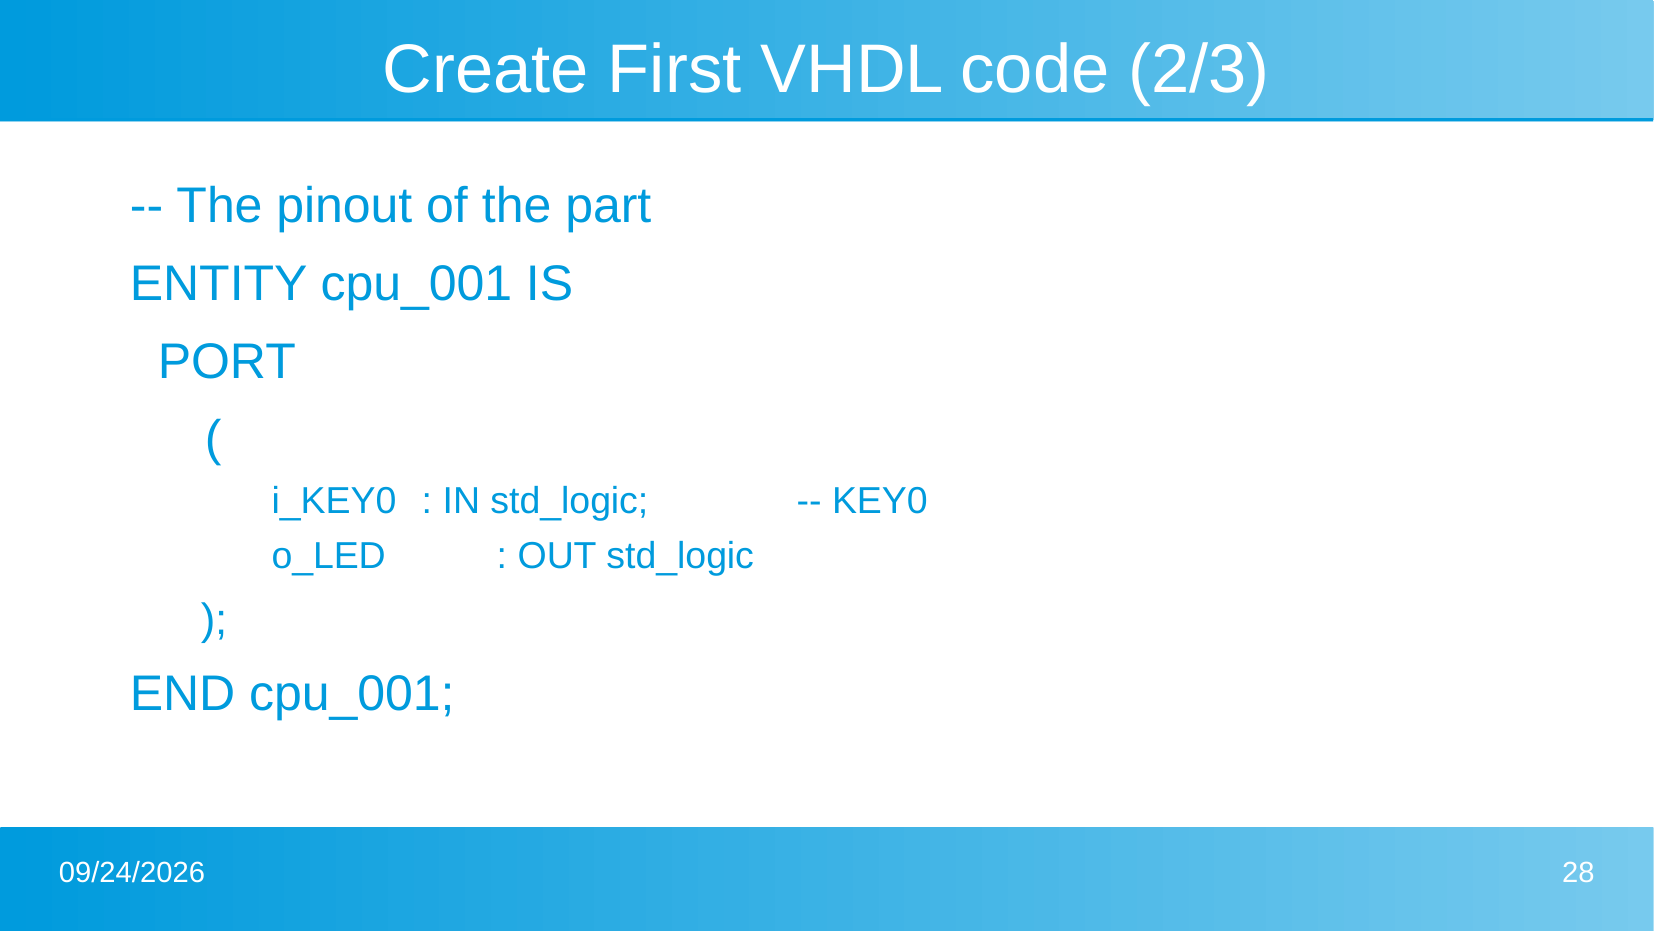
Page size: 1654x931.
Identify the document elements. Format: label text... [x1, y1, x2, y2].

title Create First VHDL code (2/3) [59, 29, 1595, 108]
list -- The pinout of the part ENTITY cpu_001 IS PORT ( i_KEY0 : IN std_logic; -- KEY0 o_LED : OUT std_logic ); END cpu_001; [59, 177, 1595, 768]
